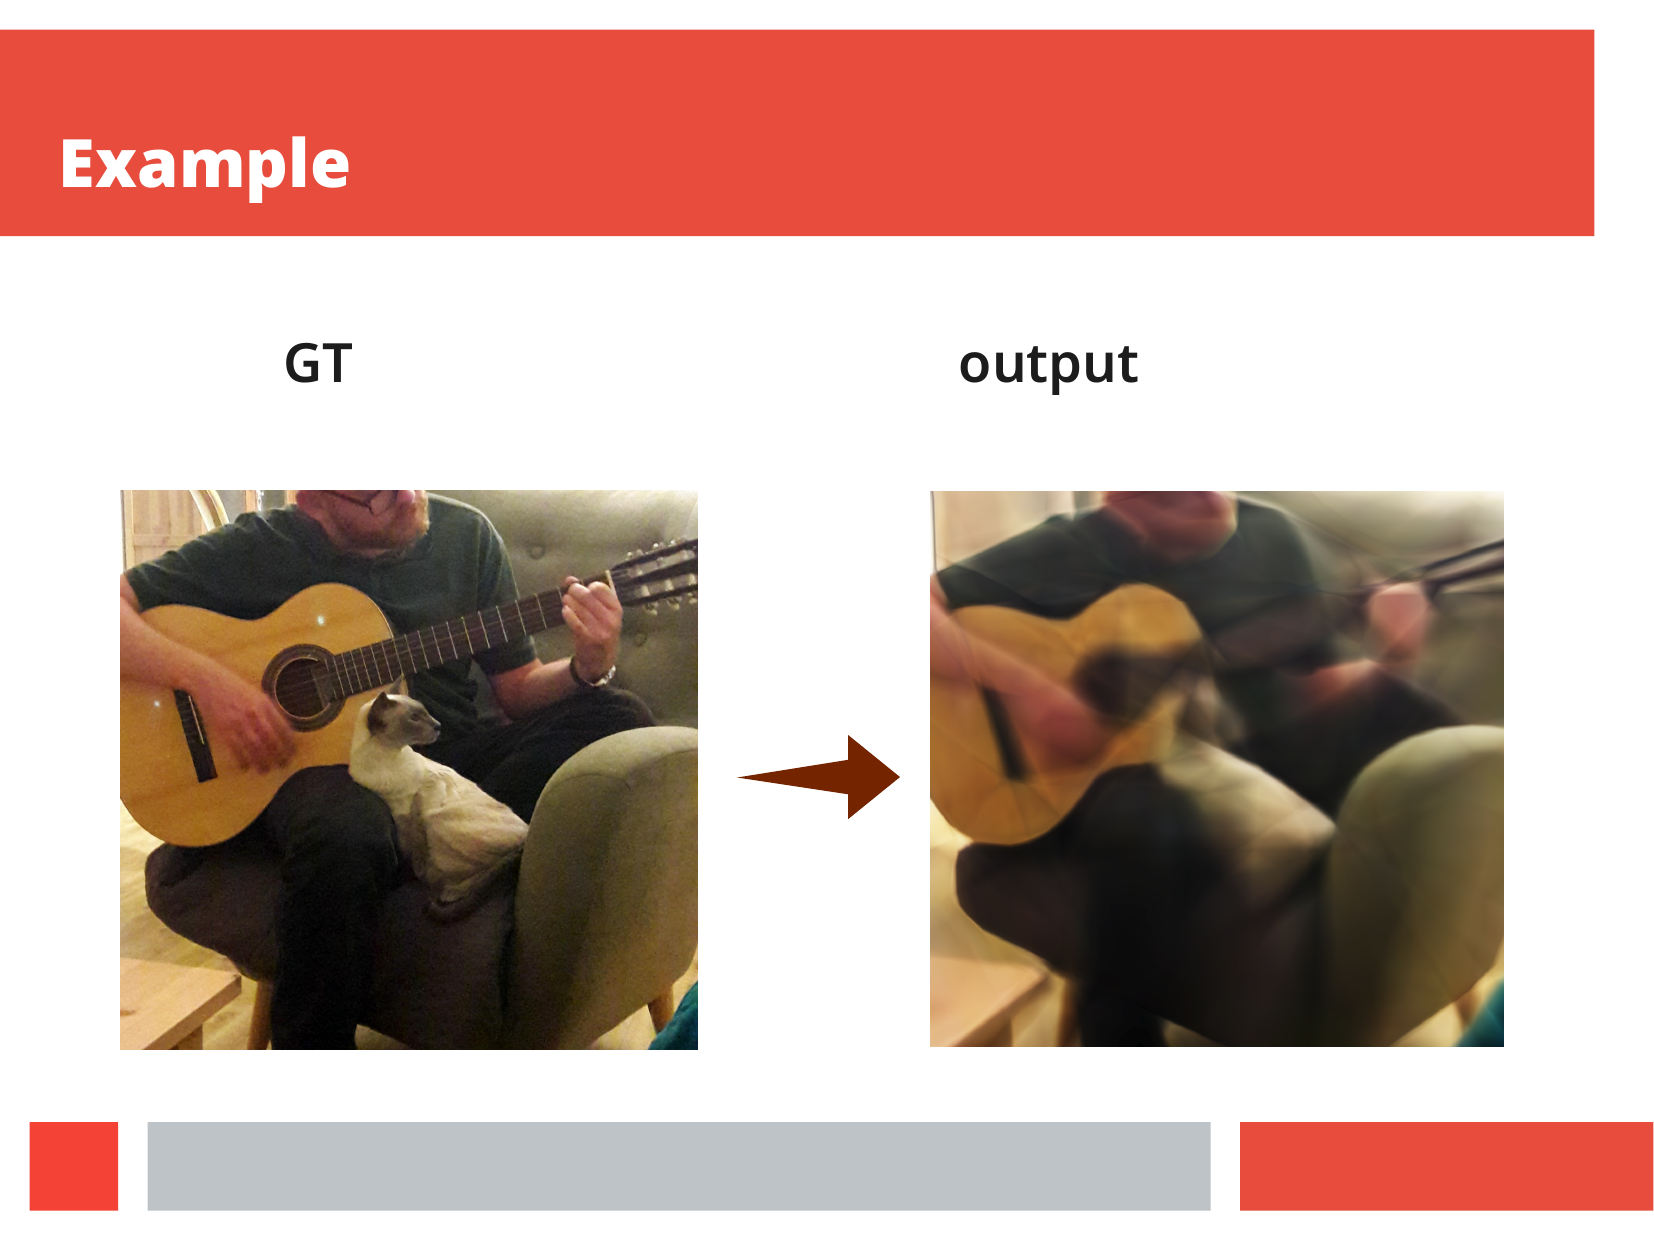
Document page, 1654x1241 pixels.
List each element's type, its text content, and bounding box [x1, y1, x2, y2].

title Example [59, 59, 1595, 207]
picture [120, 490, 698, 1051]
picture [737, 735, 901, 820]
picture [930, 491, 1504, 1047]
list GT output [59, 324, 1565, 1093]
